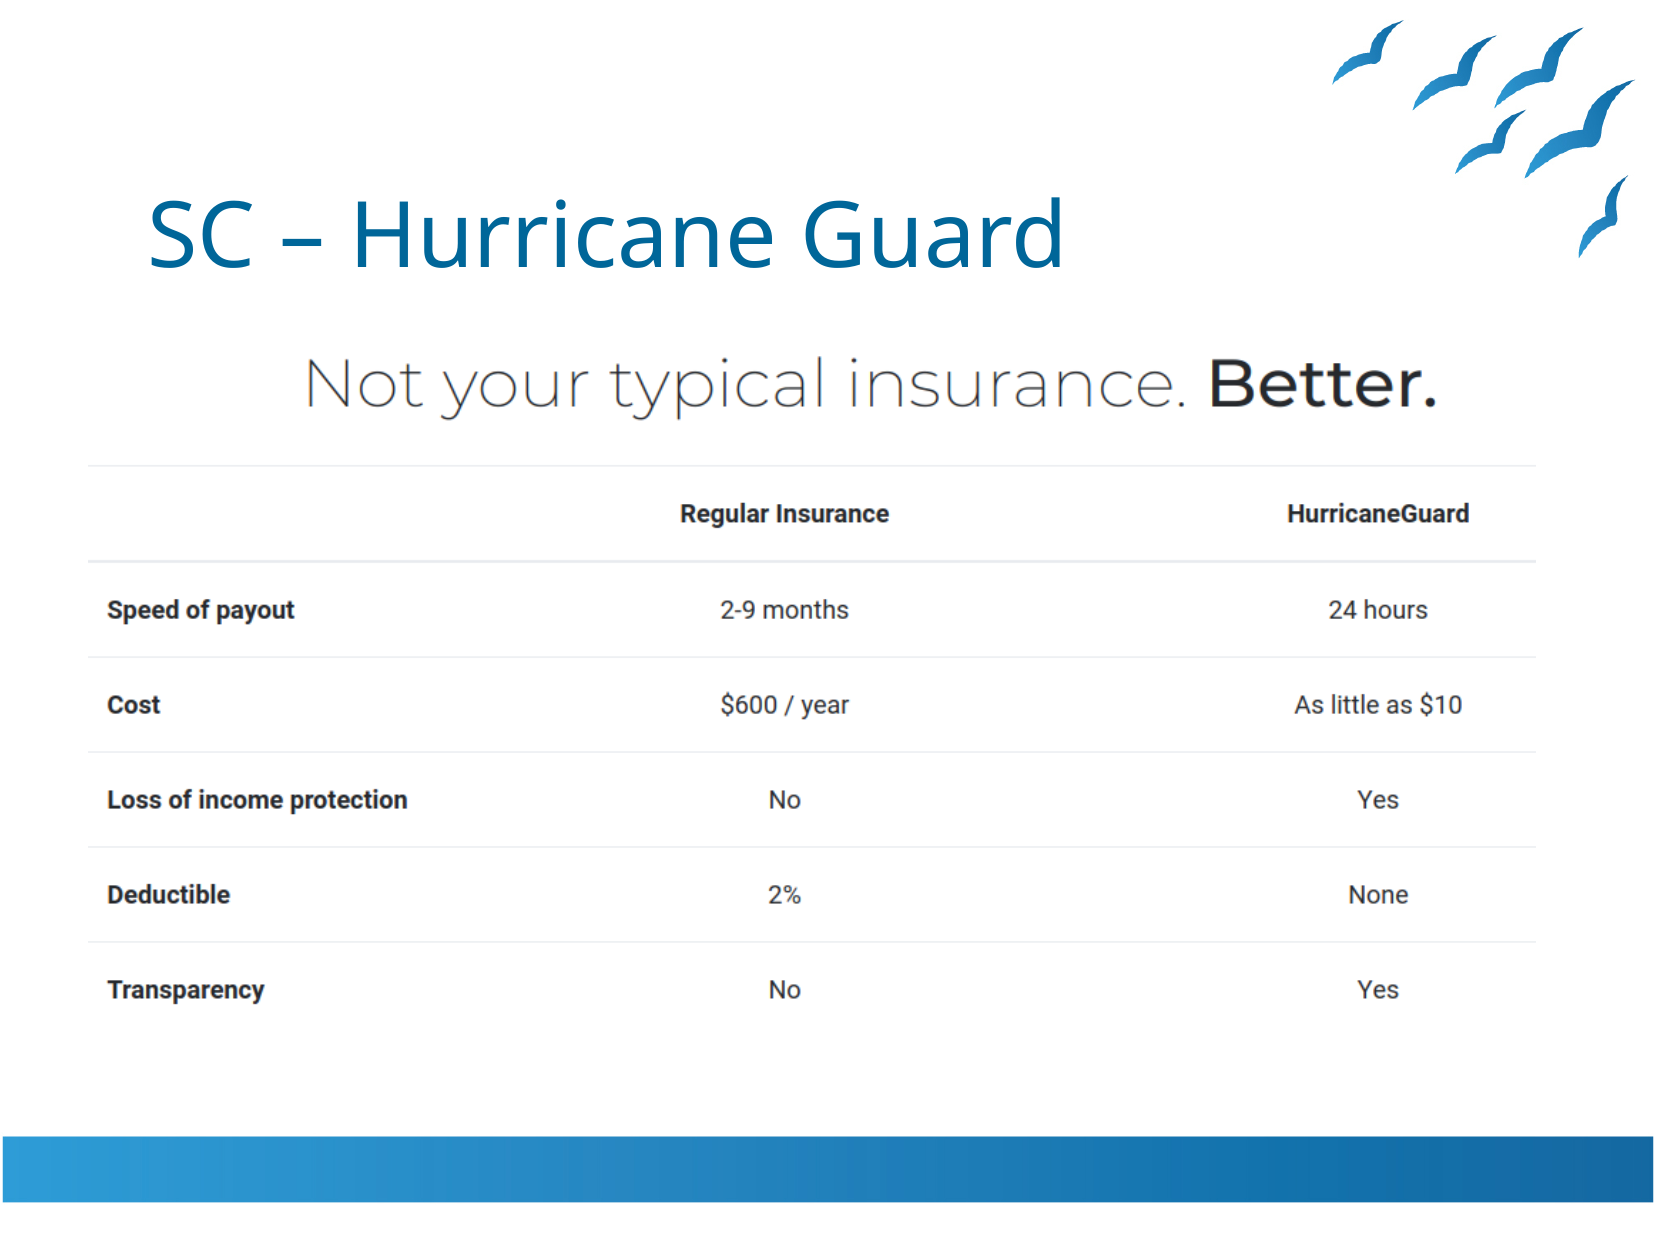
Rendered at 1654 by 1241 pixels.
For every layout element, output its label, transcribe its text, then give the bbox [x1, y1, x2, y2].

title SC – Hurricane Guard [147, 177, 1506, 287]
picture [0, 0, 1654, 1241]
